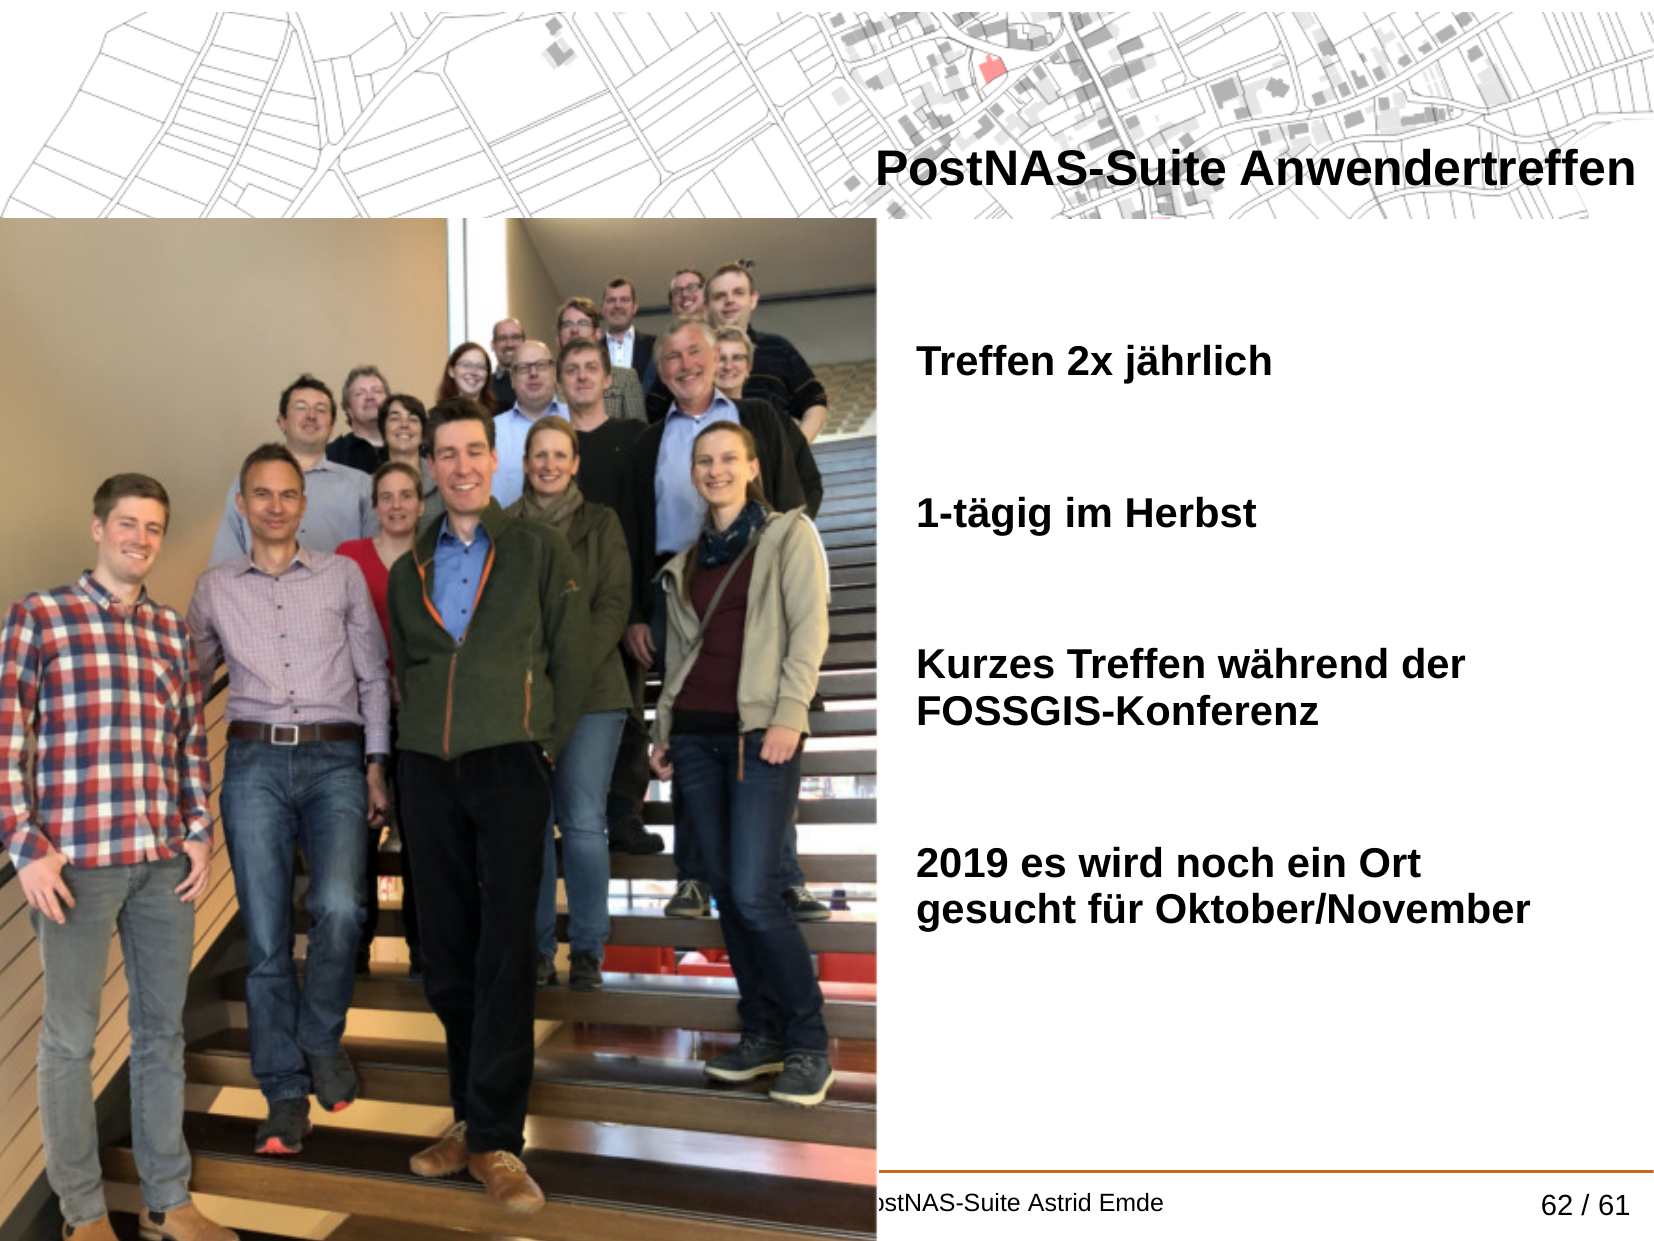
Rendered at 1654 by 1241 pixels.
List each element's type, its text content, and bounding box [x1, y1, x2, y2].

list Treffen 2x jährlich 1-tägig im Herbst Kurzes Treffen während der FOSSGIS-Konferenz 2019 es wird noch ein Ort gesucht für Oktober/November [879, 337, 1572, 1156]
picture [0, 218, 879, 1241]
title PostNAS-Suite Anwendertreffen [249, 123, 1637, 213]
